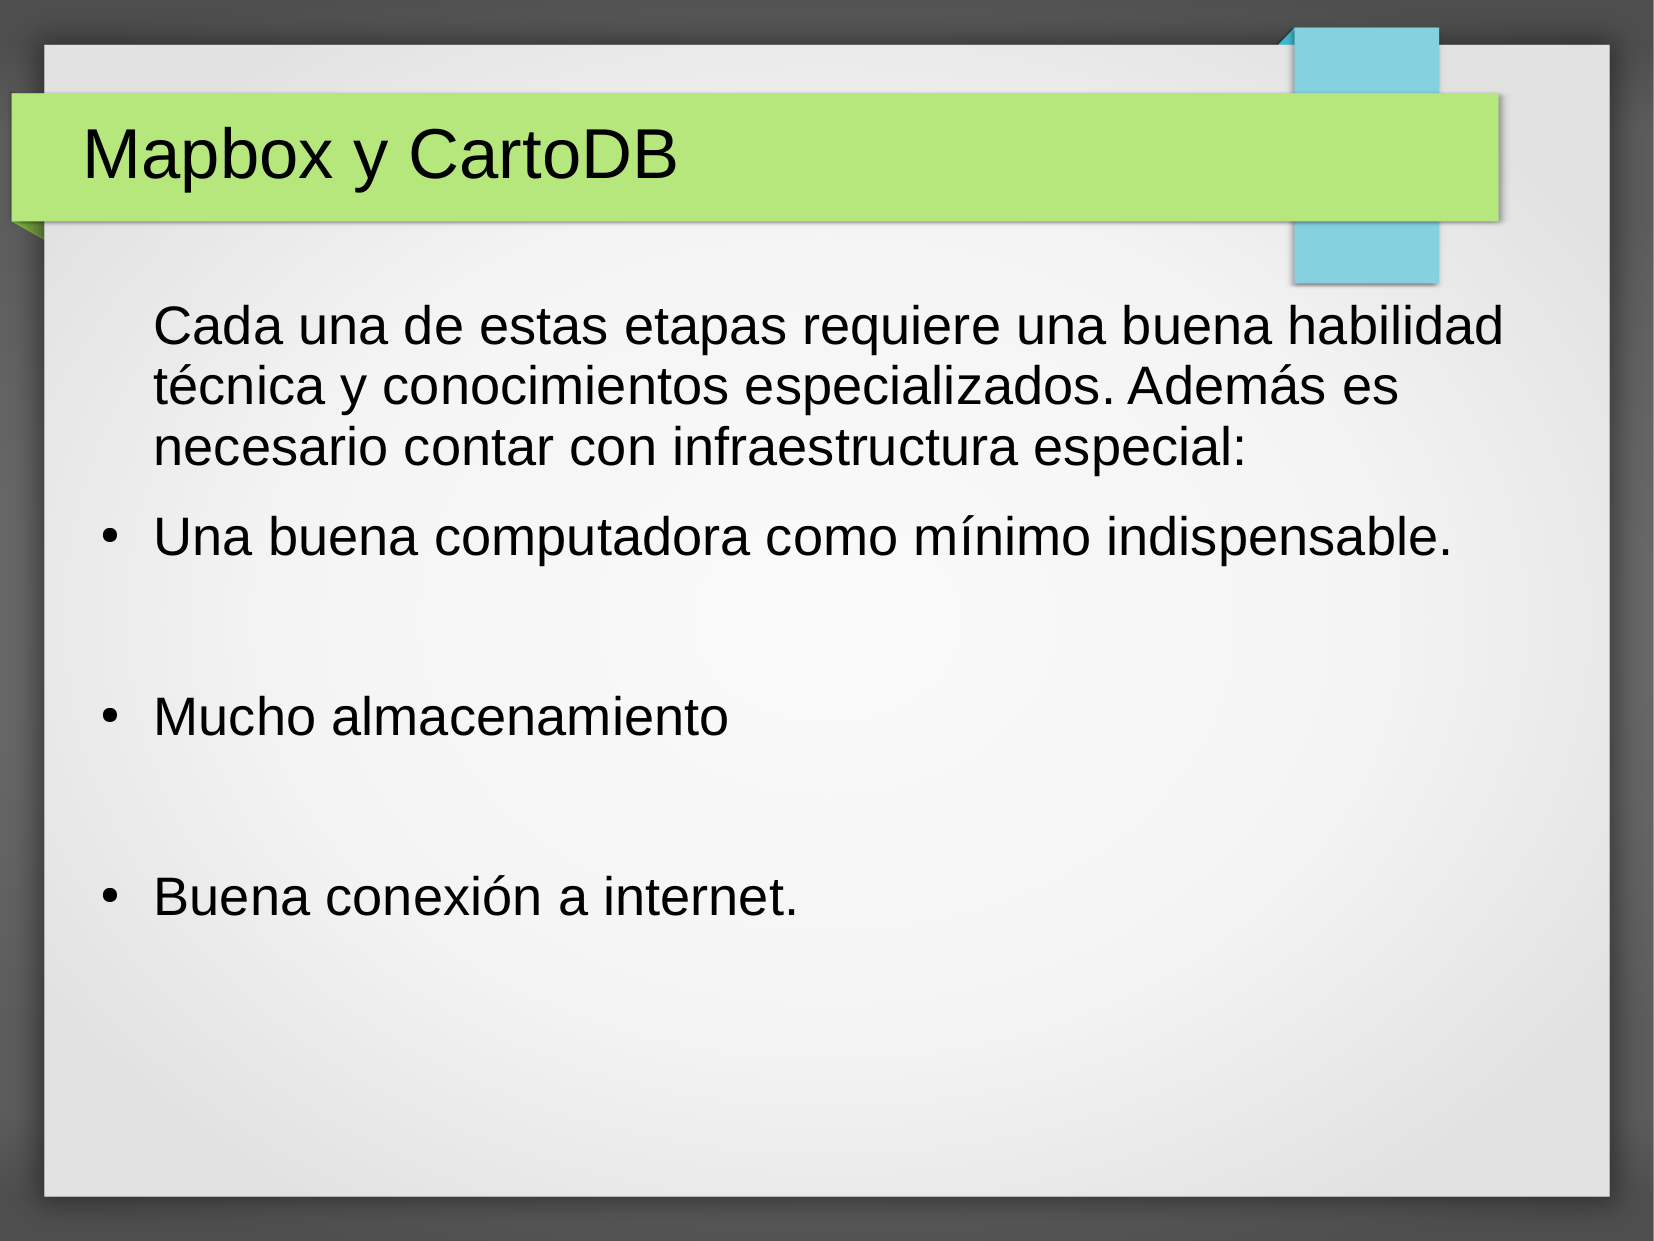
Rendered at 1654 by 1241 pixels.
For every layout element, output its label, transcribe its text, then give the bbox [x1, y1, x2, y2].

picture [0, 0, 1654, 1241]
title Mapbox y CartoDB [82, 94, 1264, 213]
list Cada una de estas etapas requiere una buena habilidad técnica y conocimientos especializados. Además es necesario contar con infraestructura especial: Una buena computadora como mínimo indispensable. Mucho almacenamiento Buena conexión a internet. [82, 295, 1571, 1015]
